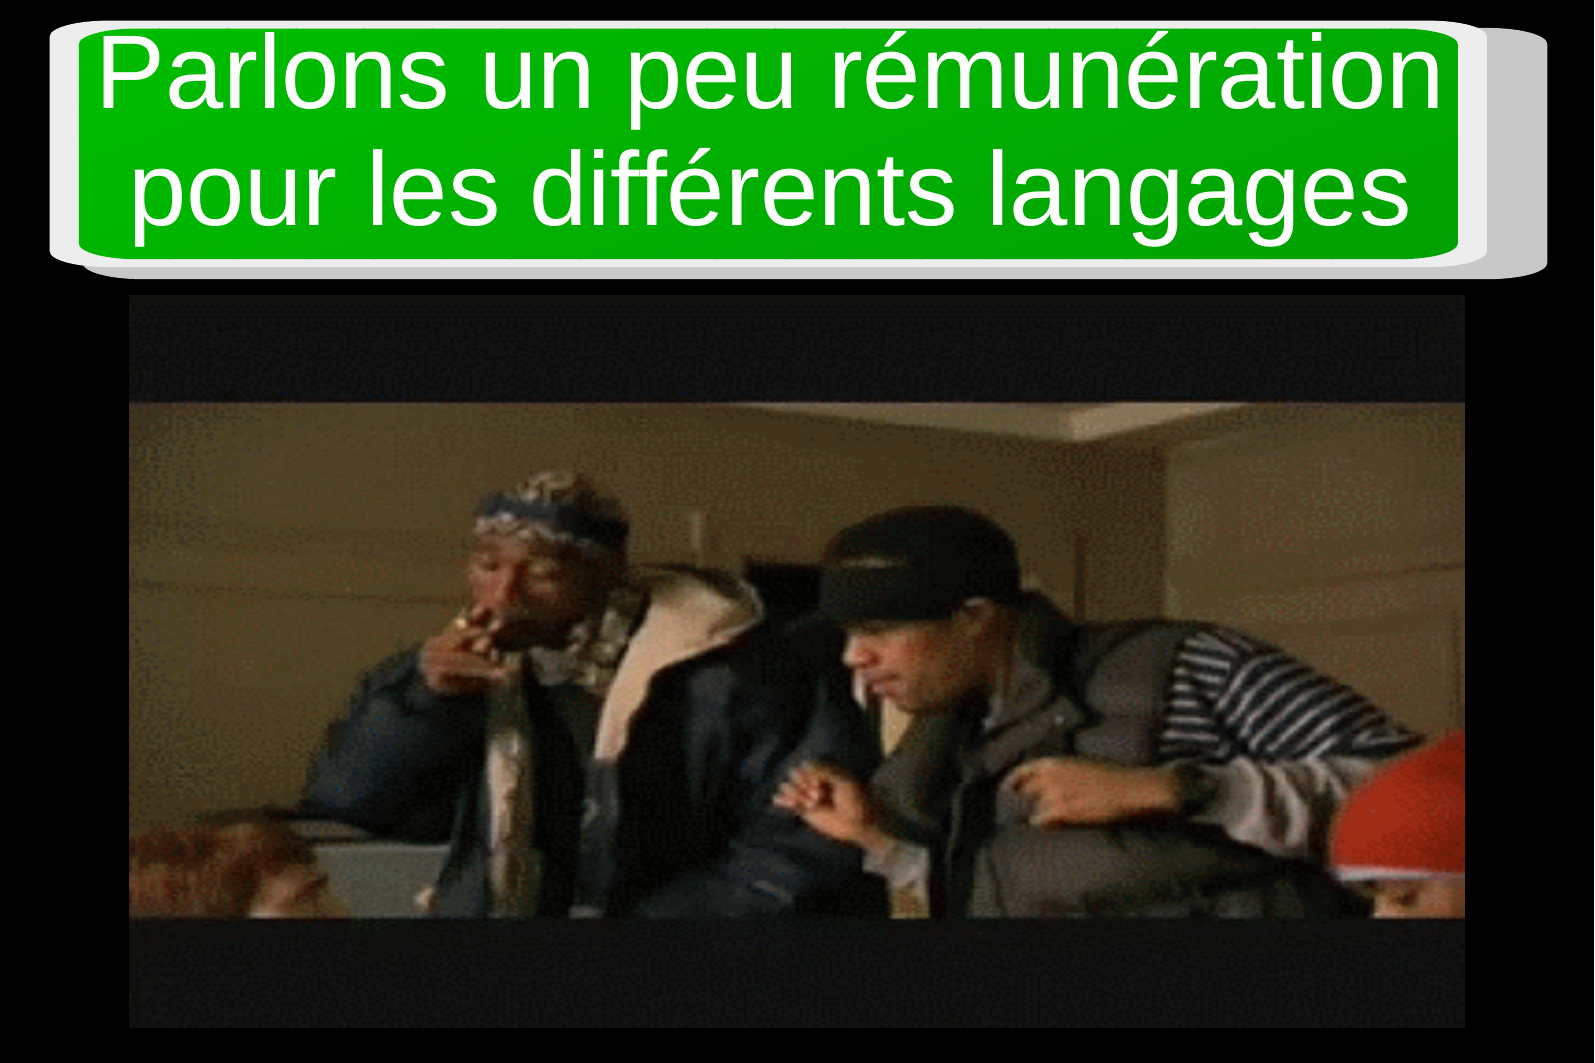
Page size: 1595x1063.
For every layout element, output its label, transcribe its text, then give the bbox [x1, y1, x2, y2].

picture [0, 0, 1595, 1028]
title Parlons un peu rémunération pour les différents langages [53, 14, 1489, 249]
